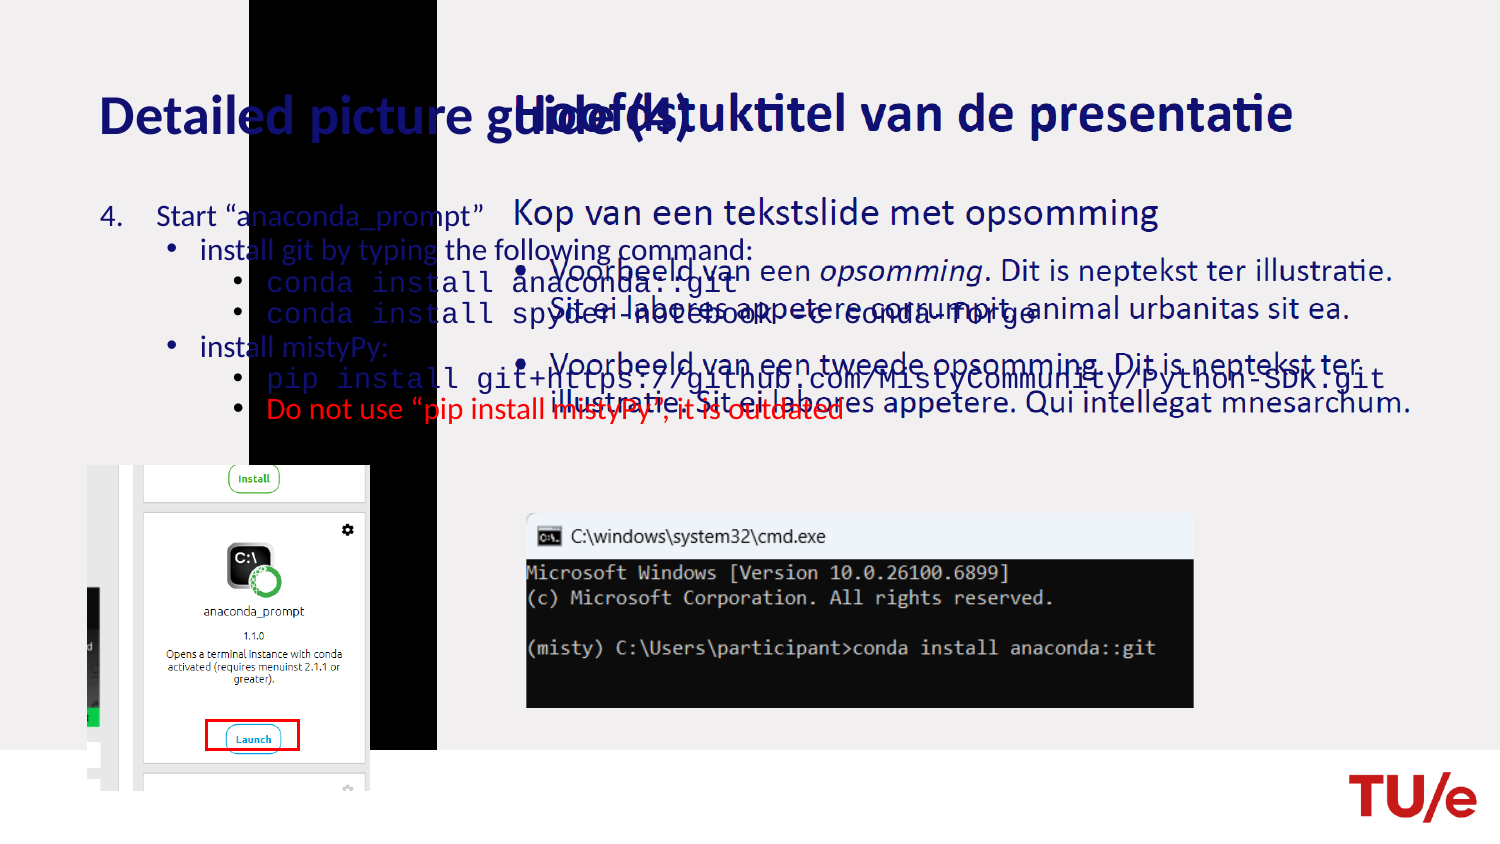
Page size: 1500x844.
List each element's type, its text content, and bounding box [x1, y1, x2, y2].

list Start “anaconda_prompt” install git by typing the following command: conda install anaconda::git conda install spyder-notebook –c conda-forge install mistyPy: pip install git+https://github.com/MistyCommunity/Python-SDK.git Do not use “pip install mistyPy”, it is outdated [100, 194, 1400, 750]
picture [526, 513, 1194, 708]
picture [87, 465, 370, 791]
title Detailed picture guide (4) [99, 89, 1400, 155]
